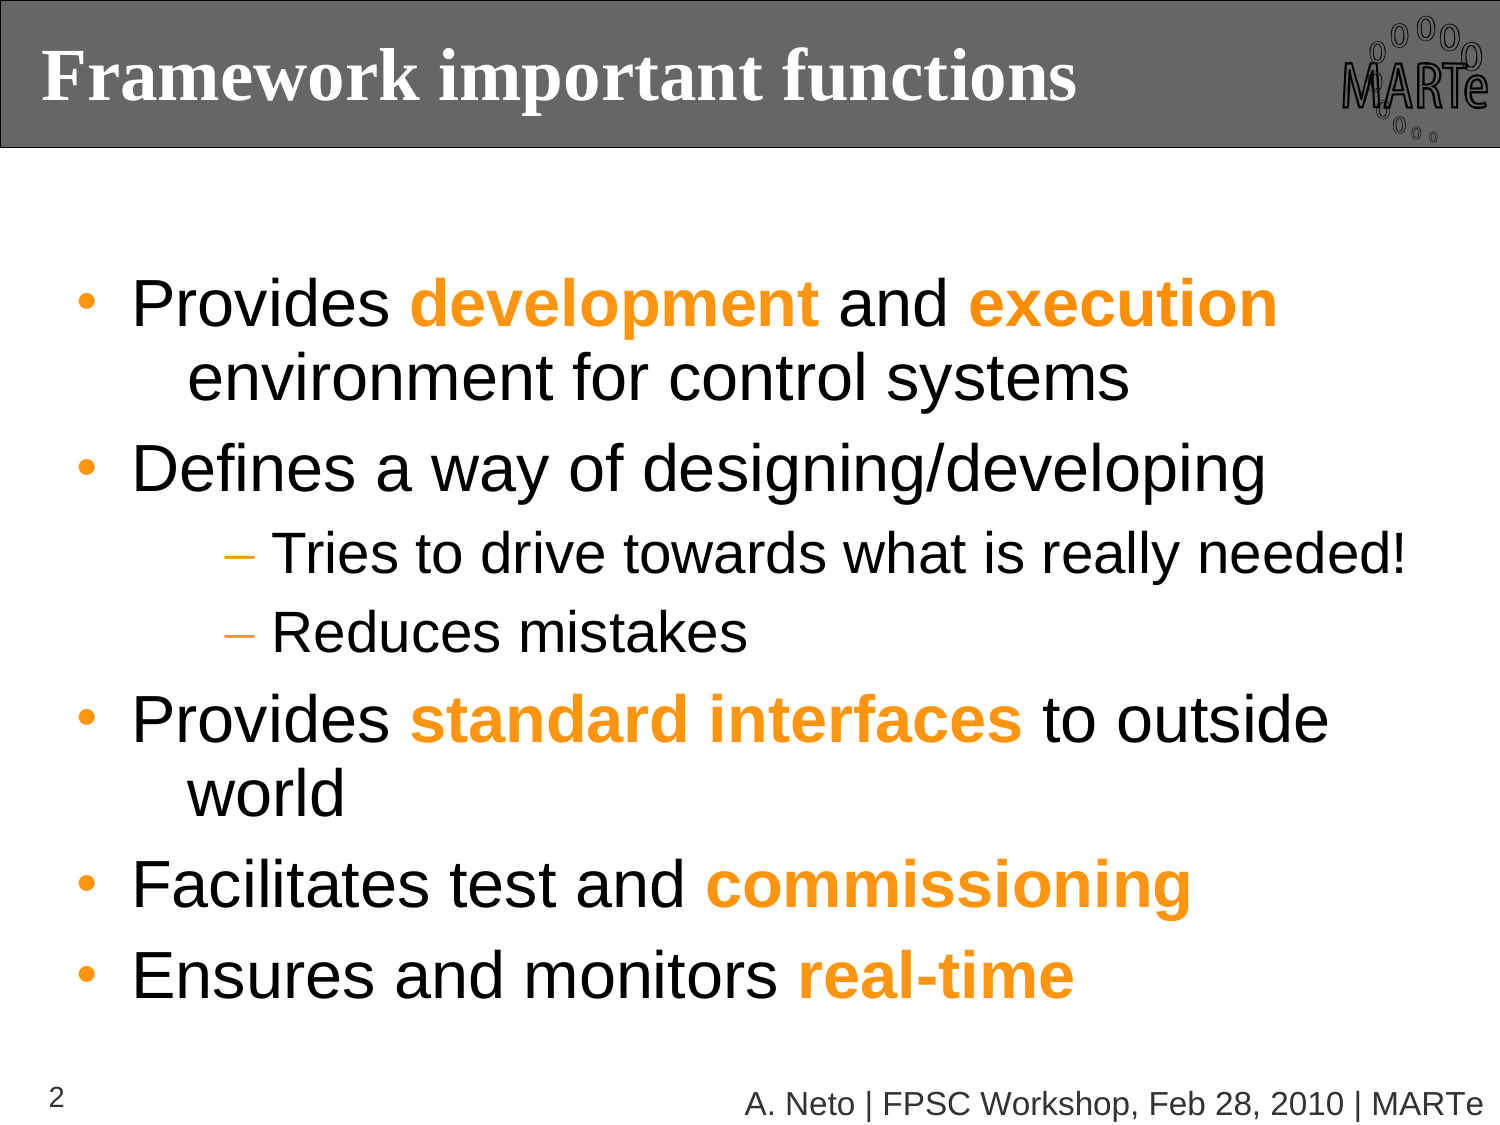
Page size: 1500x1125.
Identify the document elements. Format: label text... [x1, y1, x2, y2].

list Provides development and execution environment for control systems Defines a way of designing/developing Tries to drive towards what is really needed! Reduces mistakes Provides standard interfaces to outside world Facilitates test and commissioning Ensures and monitors real-time [75, 262, 1425, 1014]
title Framework important functions [41, 0, 1329, 150]
picture [1340, 0, 1489, 148]
